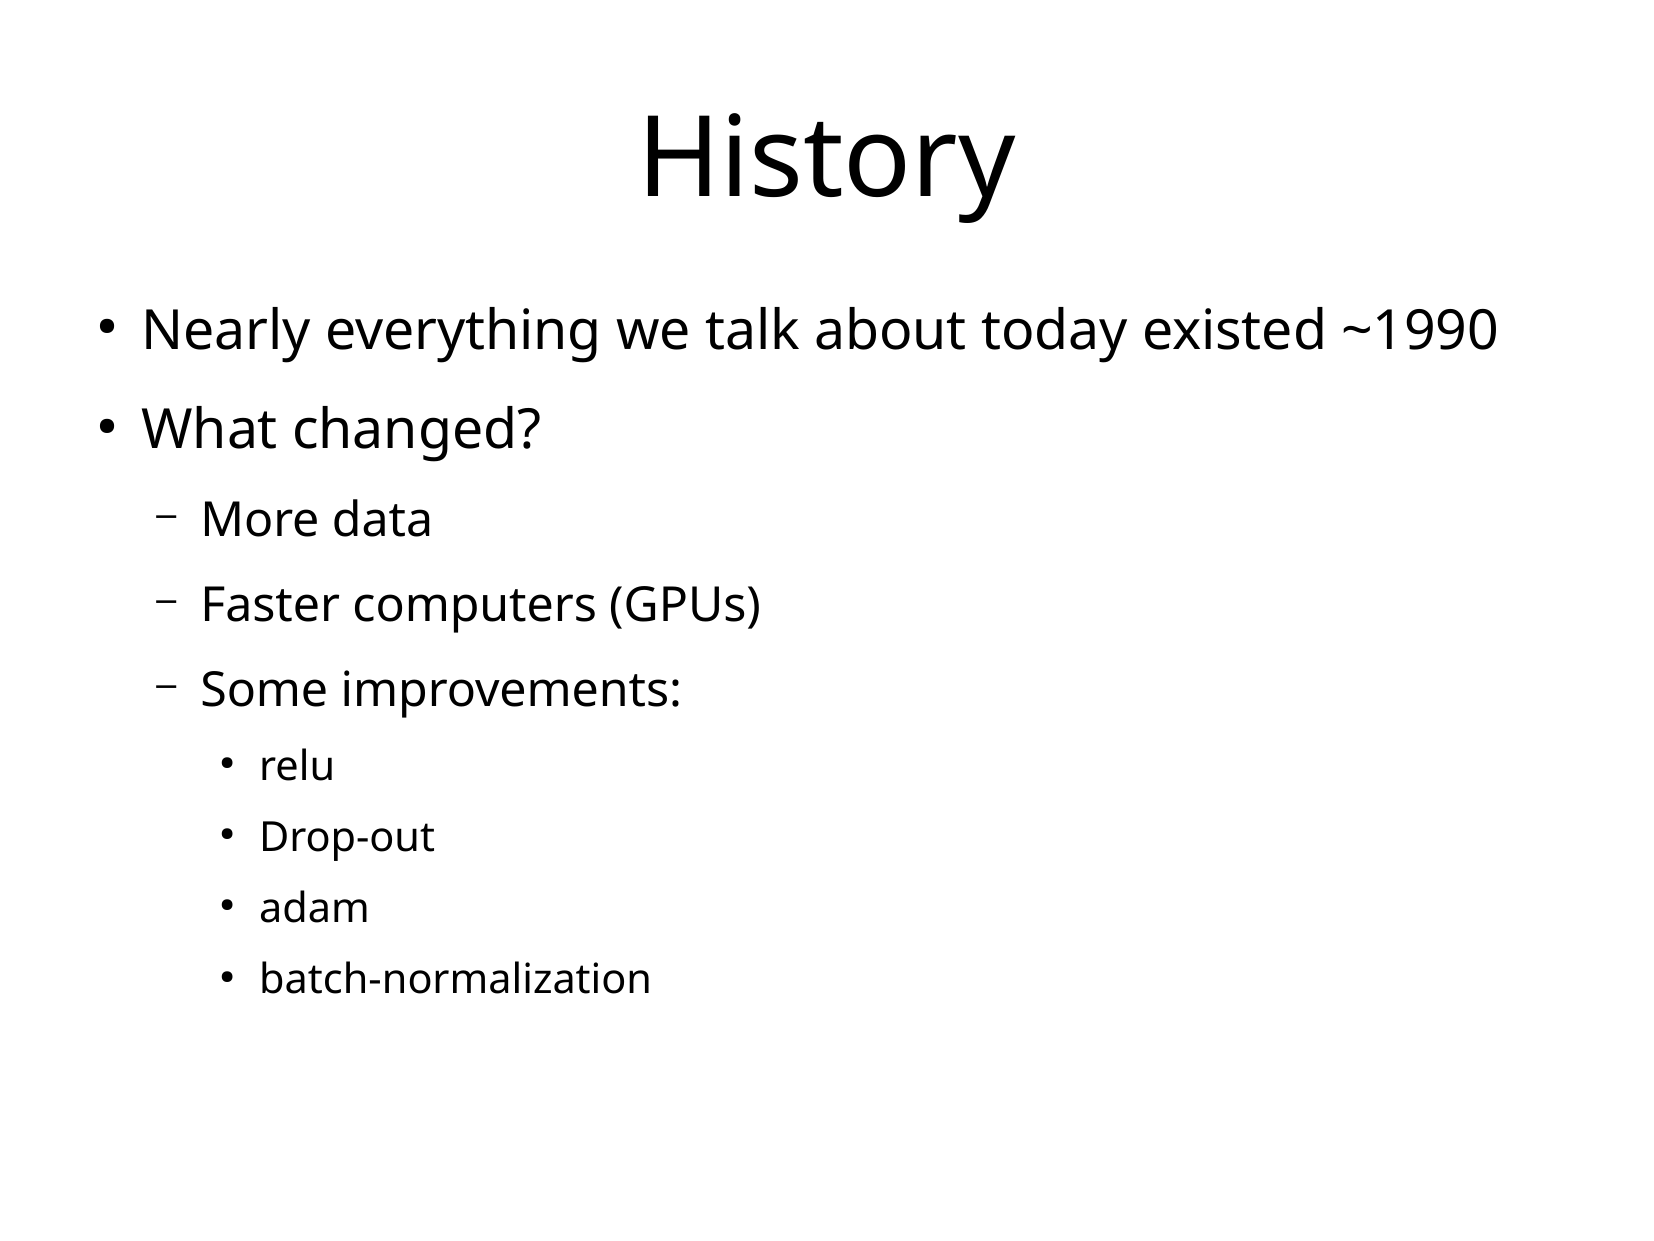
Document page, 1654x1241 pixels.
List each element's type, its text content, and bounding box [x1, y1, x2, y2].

list Nearly everything we talk about today existed ~1990 What changed? More data Faster computers (GPUs) Some improvements: relu Drop-out adam batch-normalization [82, 290, 1571, 1010]
title History [82, 49, 1571, 257]
